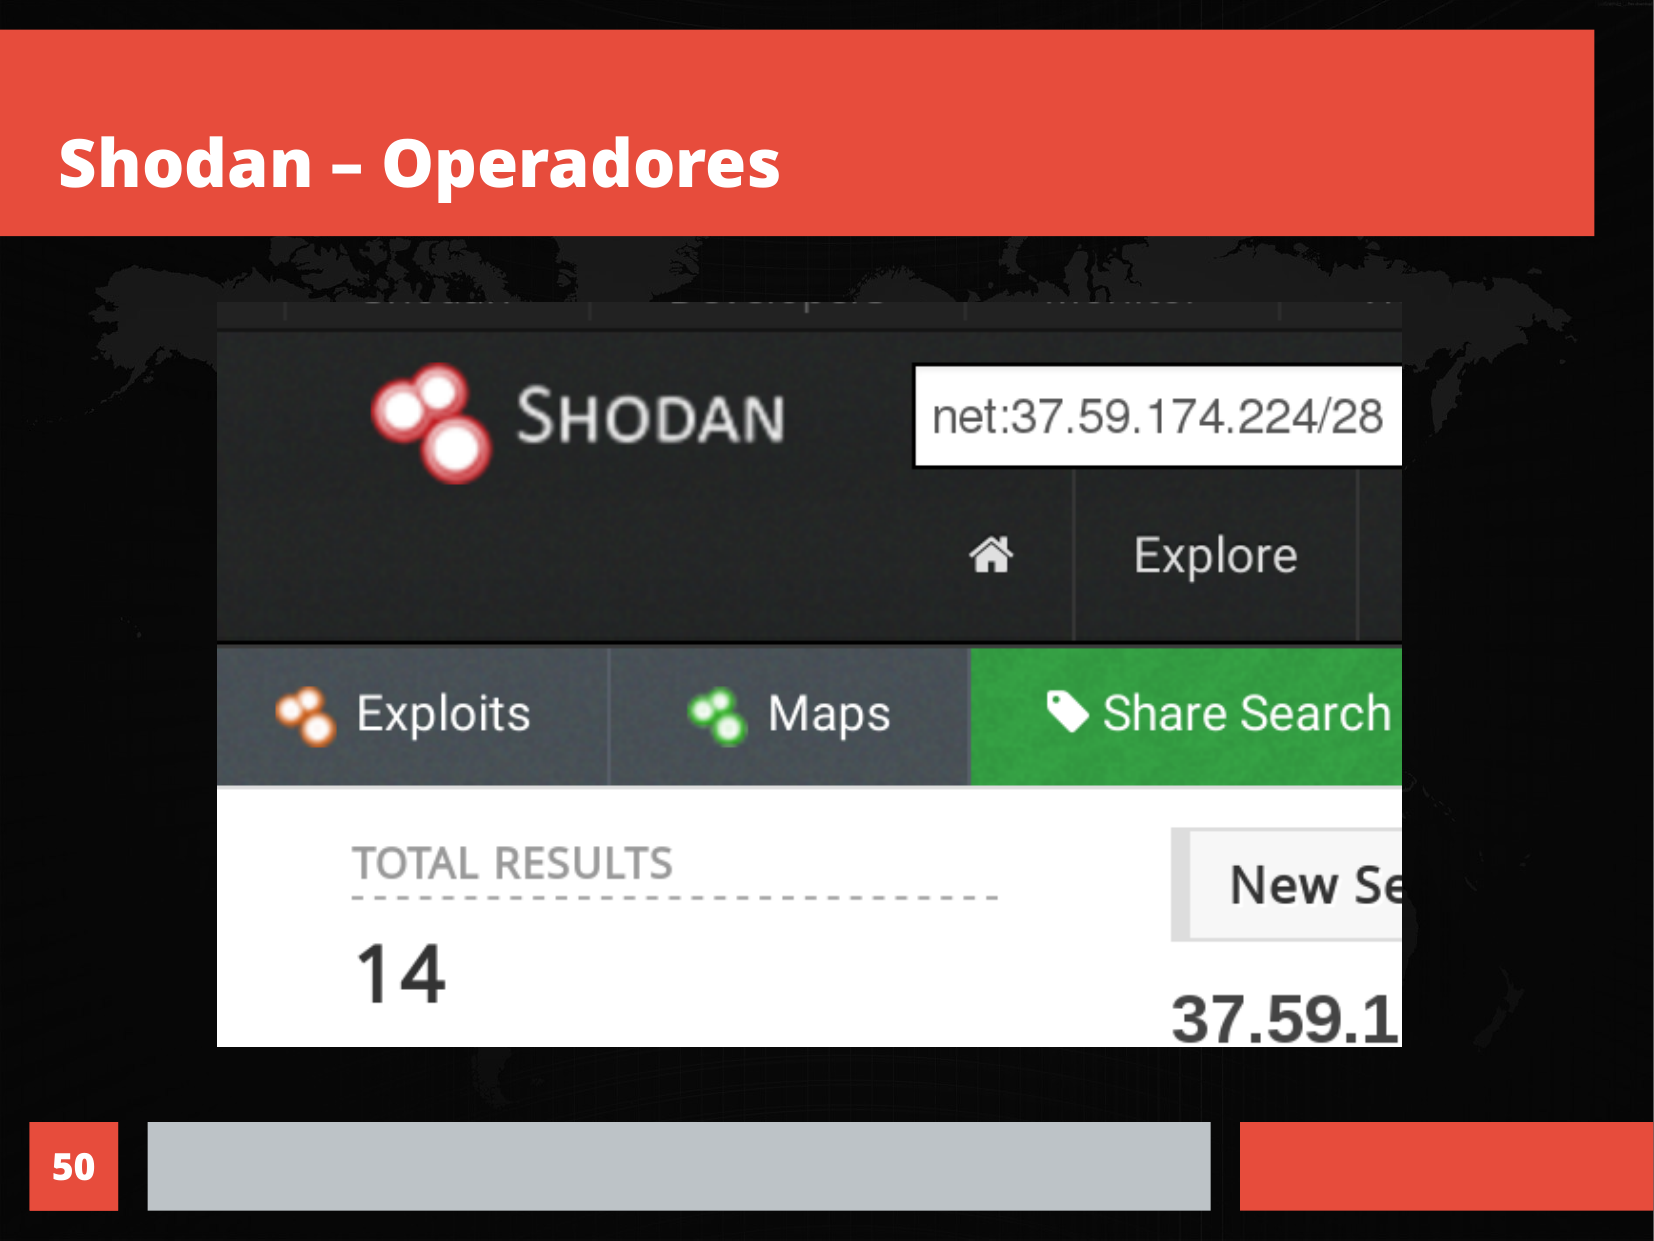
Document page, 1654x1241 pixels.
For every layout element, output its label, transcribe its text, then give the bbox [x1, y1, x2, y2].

picture [0, 0, 1654, 1241]
title Shodan – Operadores [59, 59, 1595, 207]
list [59, 324, 1565, 1093]
